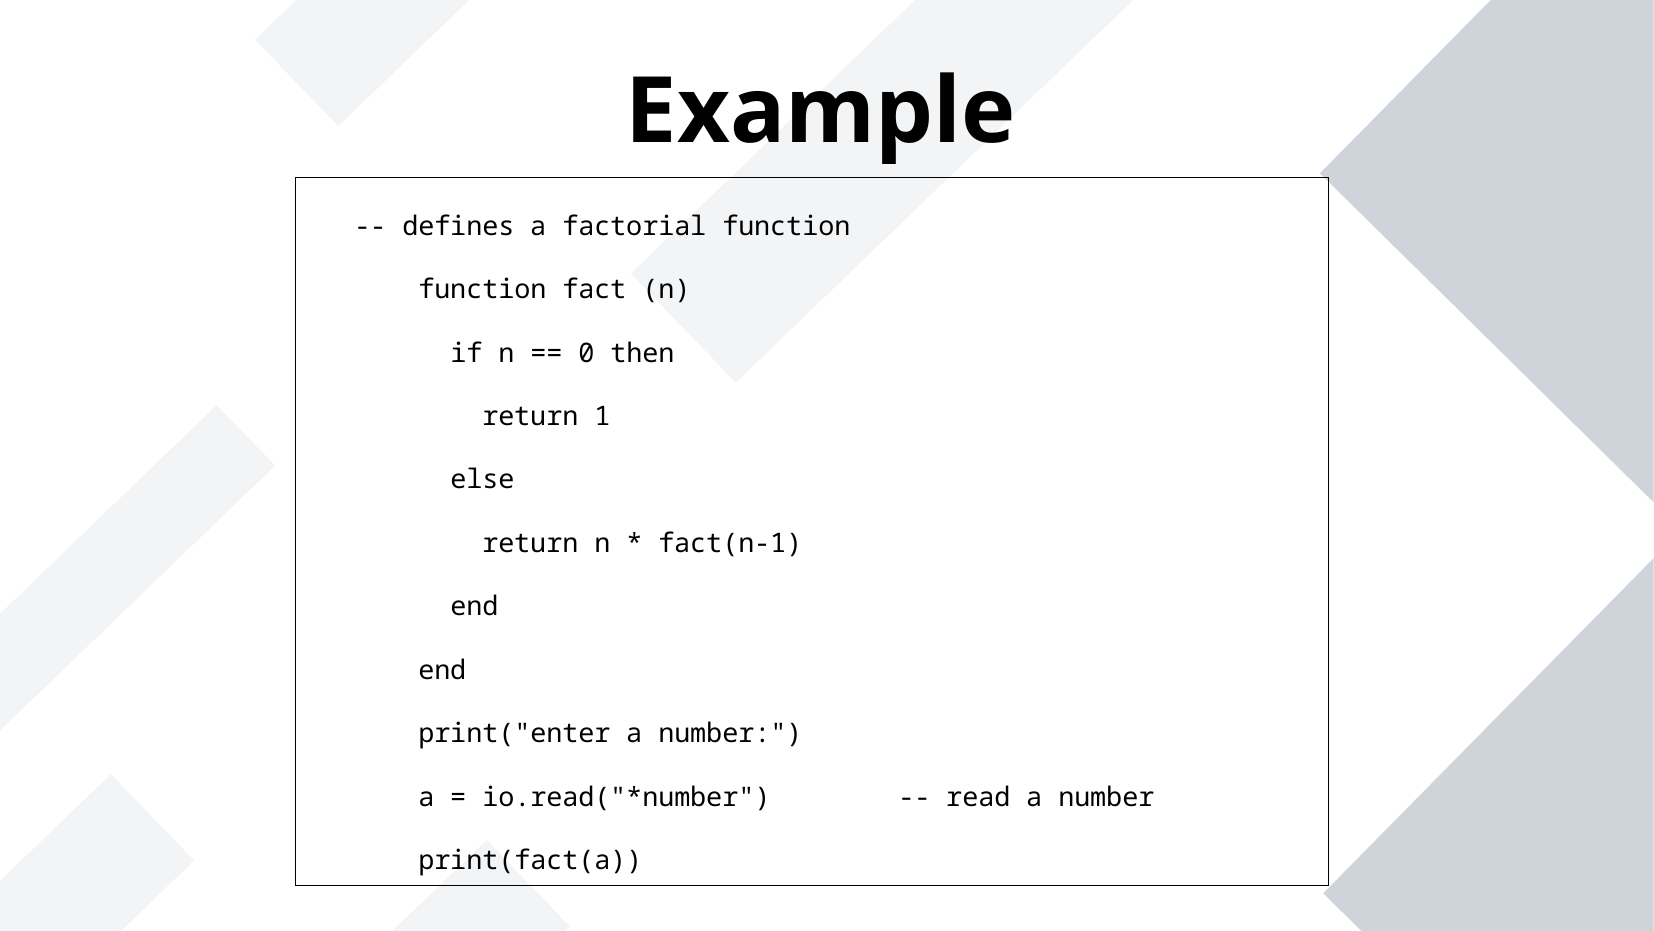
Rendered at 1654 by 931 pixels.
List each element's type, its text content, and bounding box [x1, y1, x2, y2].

title Example [296, 178, 1328, 185]
list -- defines a factorial function function fact (n) if n == 0 then return 1 else return n * fact(n-1) end end print("enter a number:") a = io.read("*number") -- read a number print(fact(a)) [354, 206, 1300, 885]
title Example [76, 29, 1565, 185]
